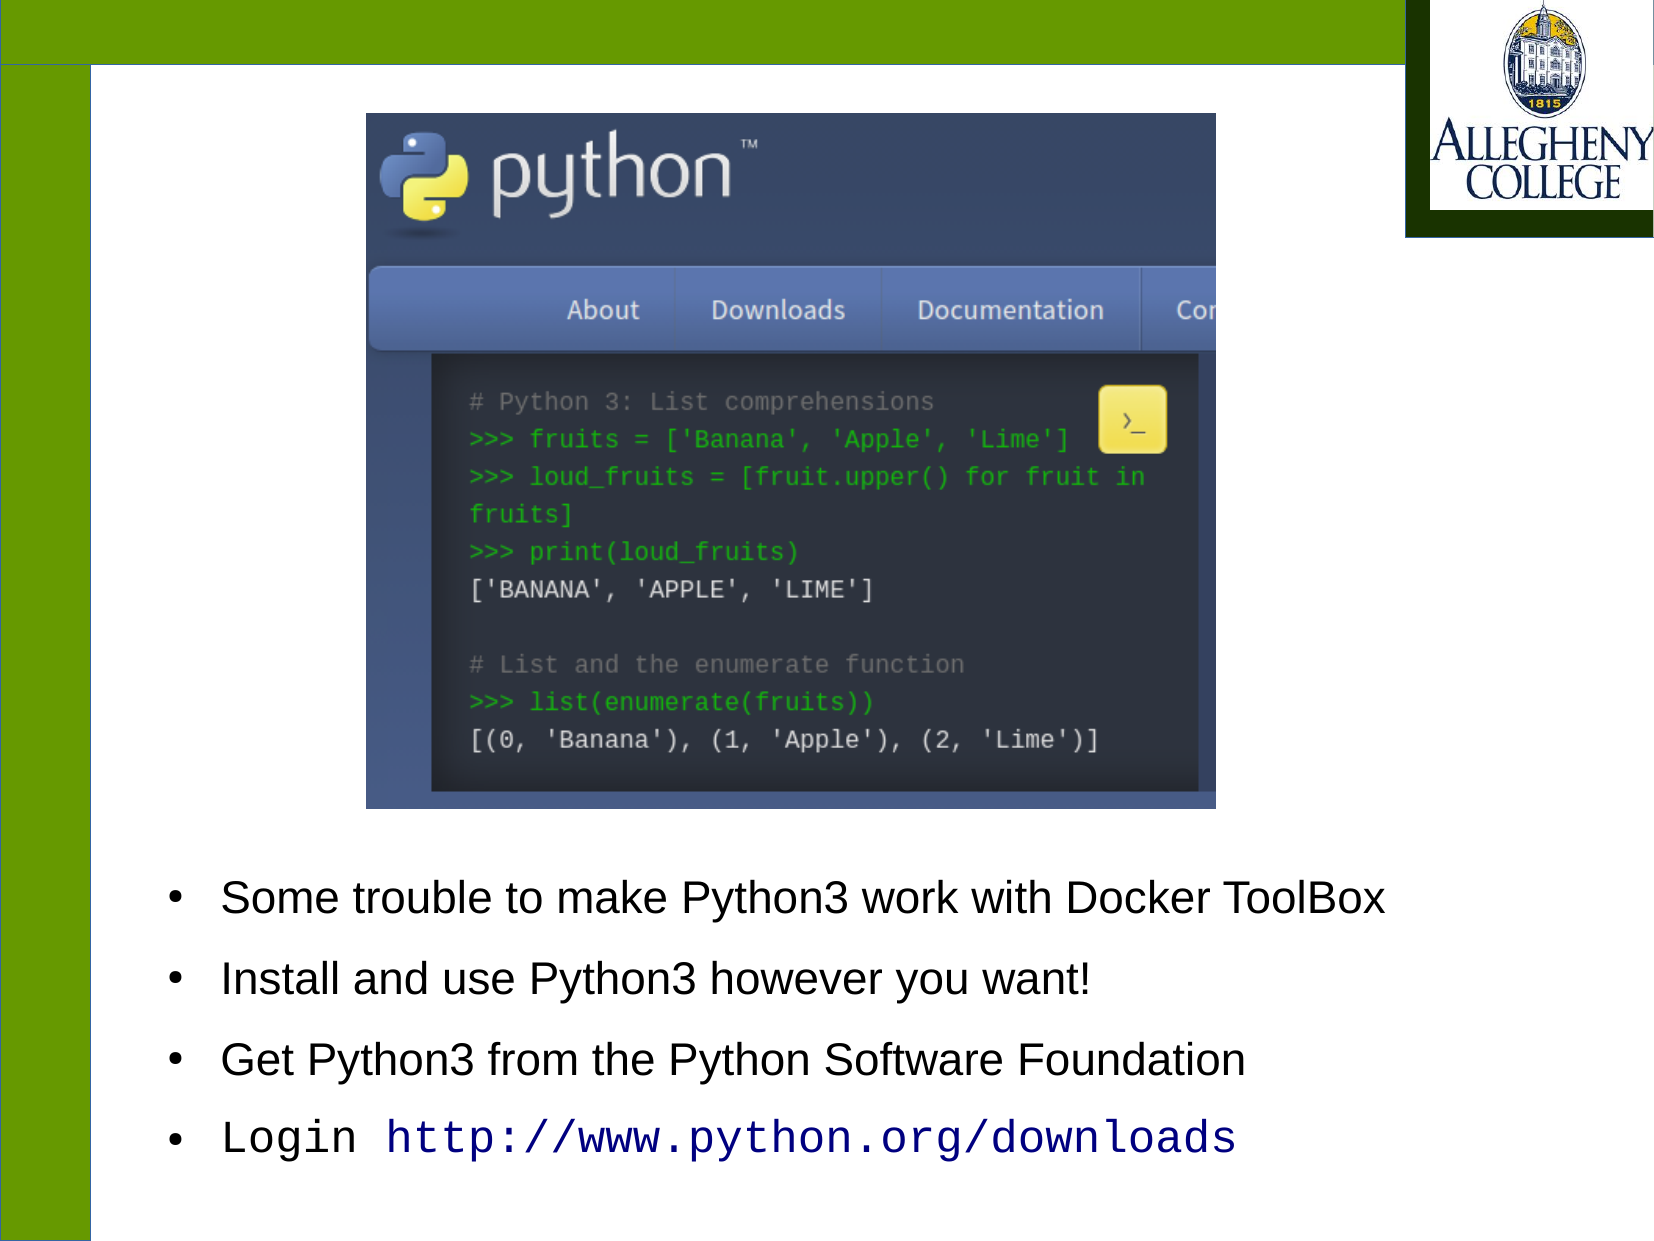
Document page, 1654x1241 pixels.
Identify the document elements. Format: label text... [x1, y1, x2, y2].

picture [1430, 0, 1654, 210]
list Some trouble to make Python3 work with Docker ToolBox Install and use Python3 however you want! Get Python3 from the Python Software Foundation Login http://www.python.org/downloads [149, 872, 1638, 1203]
picture [366, 113, 1216, 809]
text_box [0, 0, 1654, 1241]
